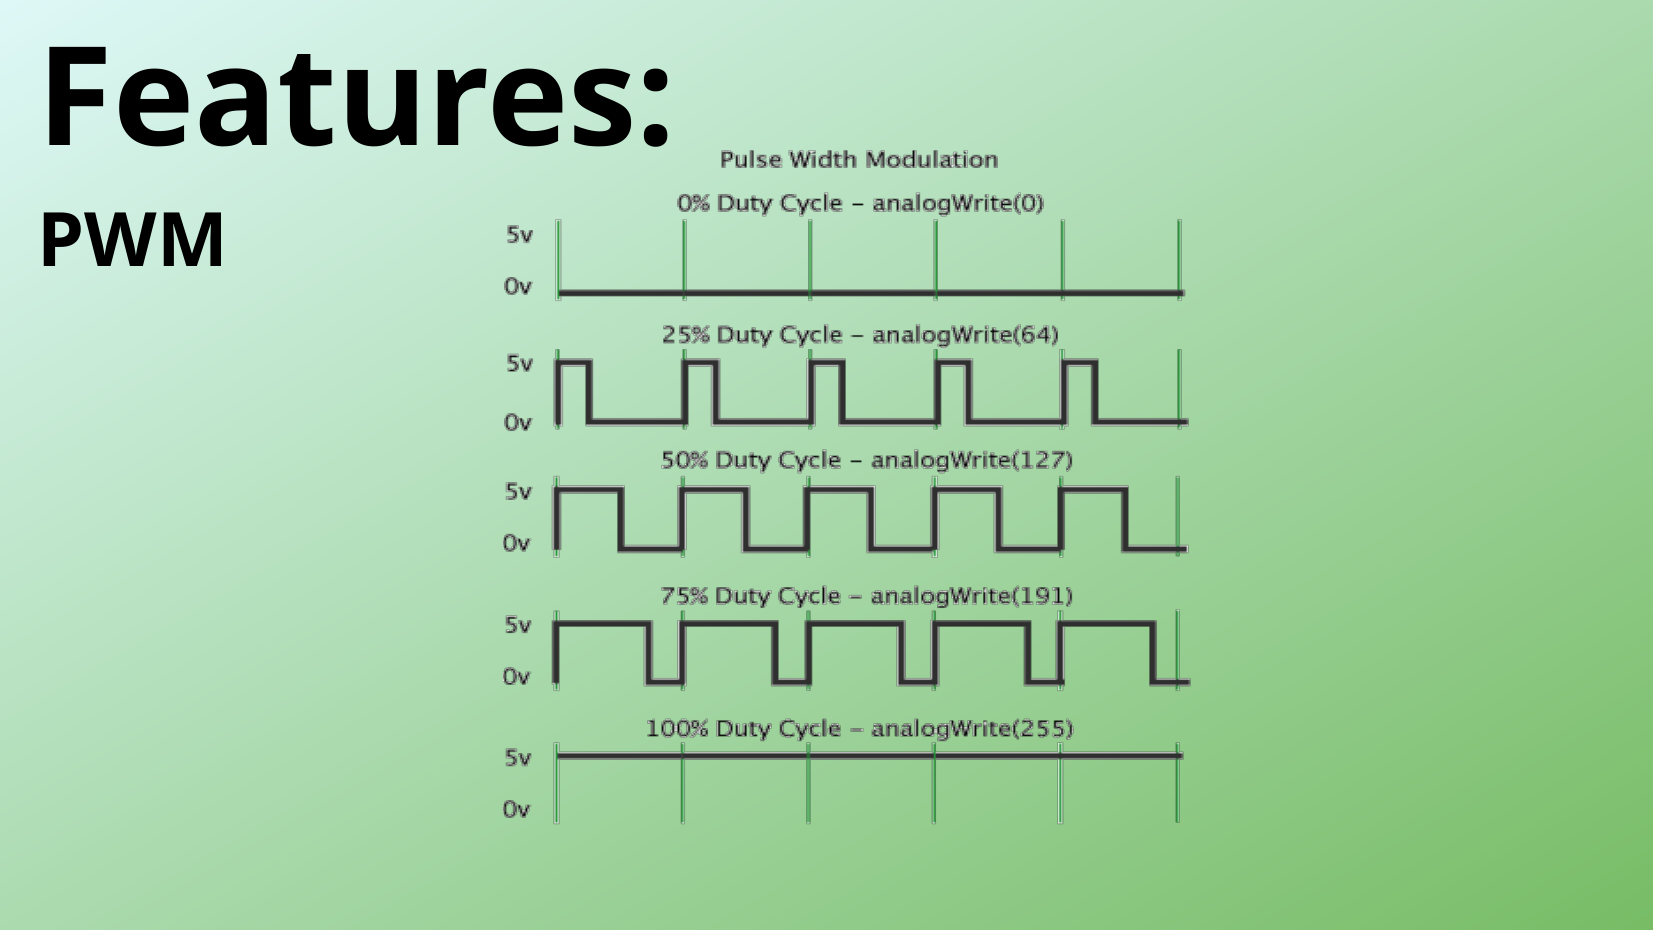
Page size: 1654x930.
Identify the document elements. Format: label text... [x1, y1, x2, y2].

picture [503, 146, 1210, 832]
text_box Features: PWM [23, 0, 727, 568]
